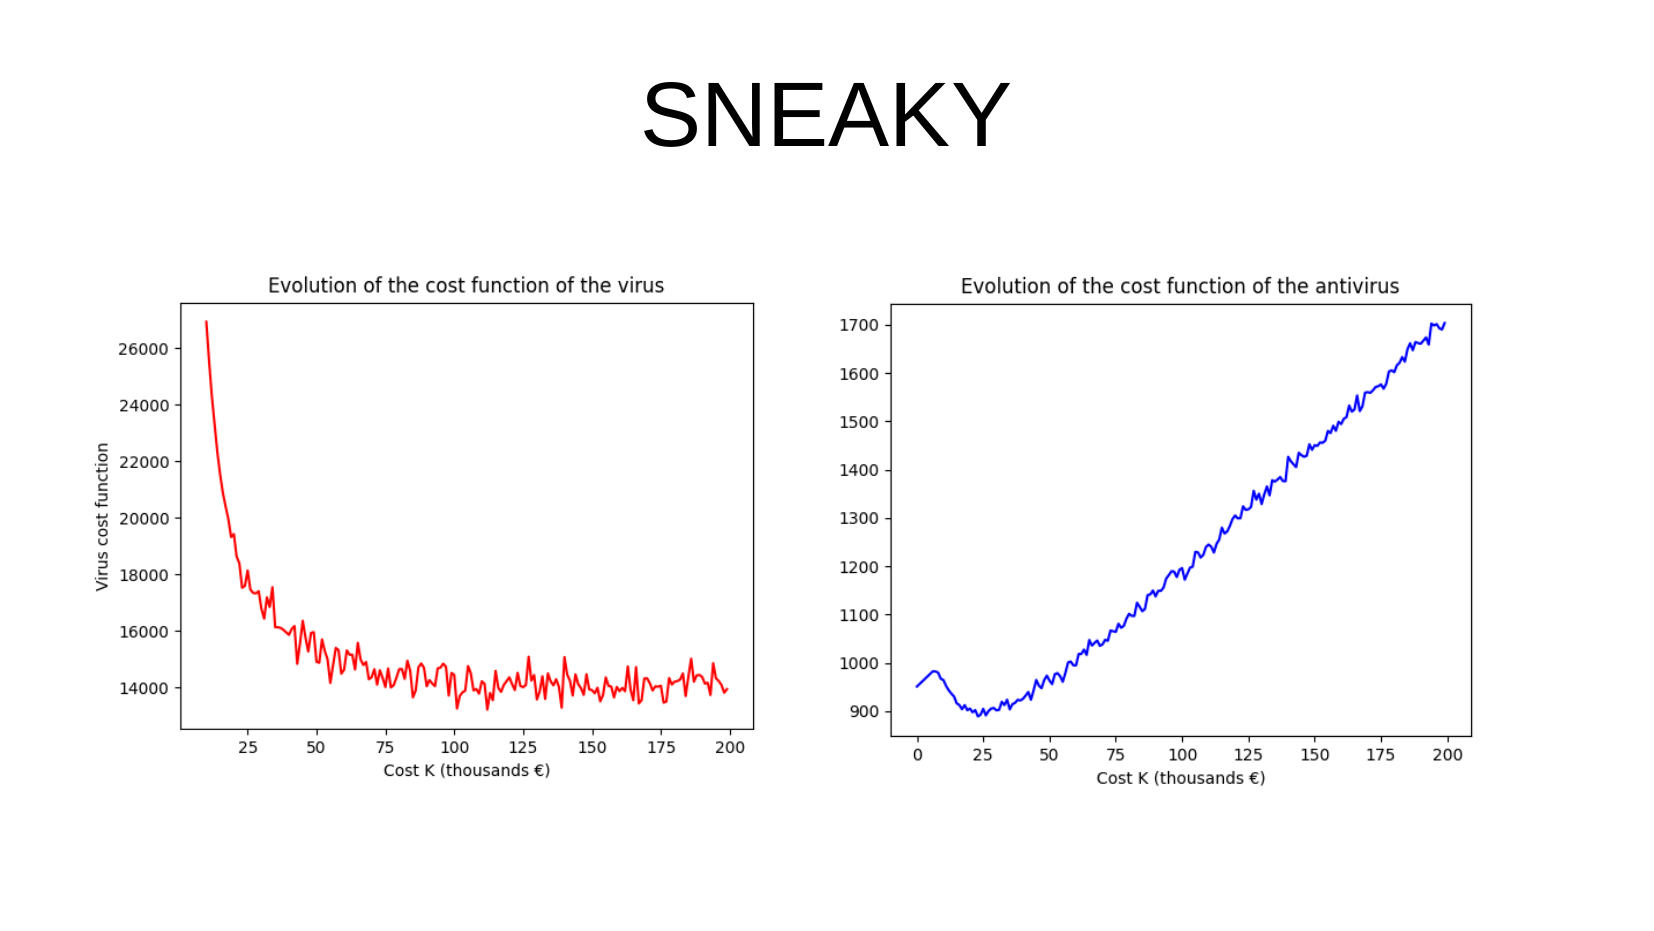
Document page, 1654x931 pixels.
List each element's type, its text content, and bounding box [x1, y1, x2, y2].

picture [88, 236, 1546, 798]
title SNEAKY [82, 37, 1571, 193]
